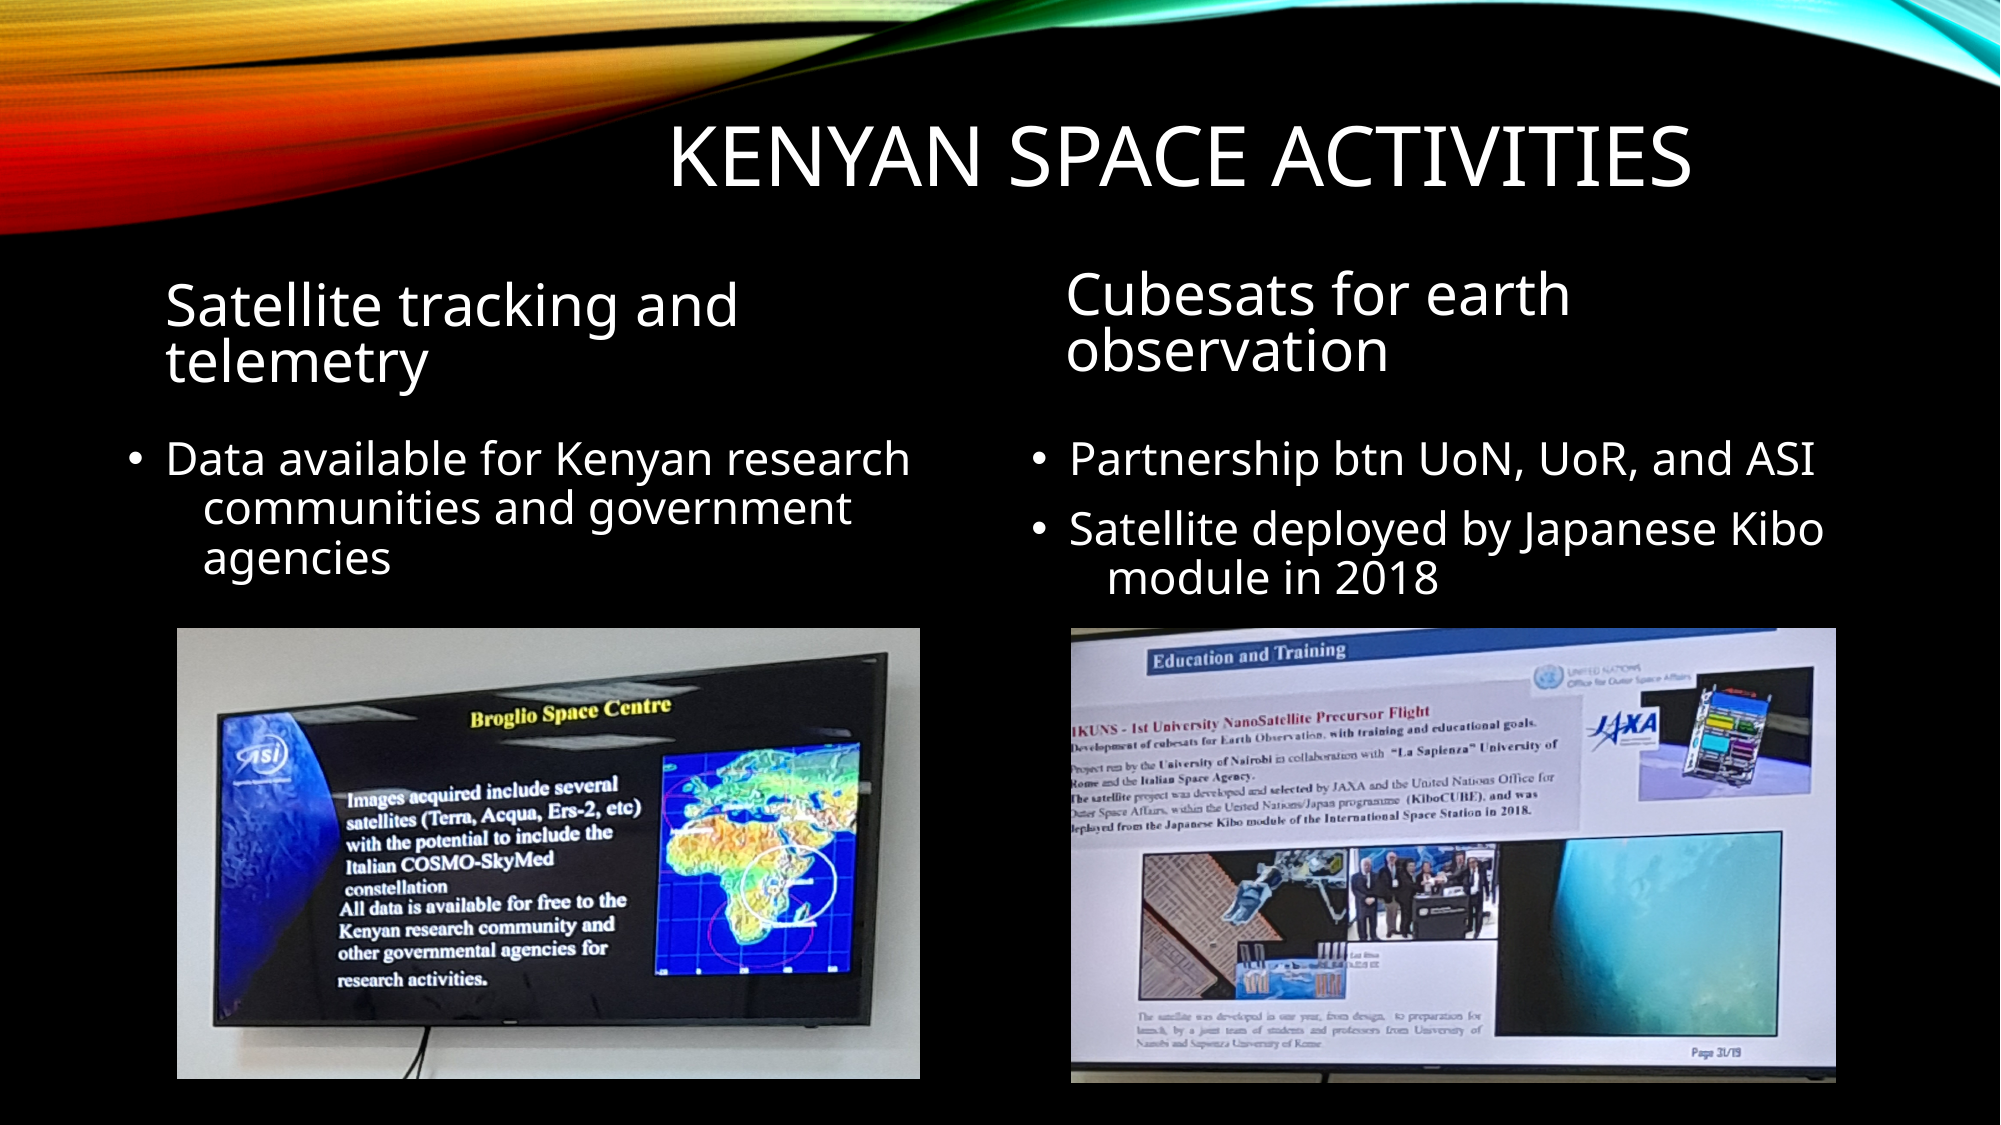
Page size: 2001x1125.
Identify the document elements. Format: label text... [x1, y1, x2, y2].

list Partnership btn UoN, UoR, and ASI Satellite deployed by Japanese Kibo module in 2018 [1016, 428, 1892, 935]
picture [1071, 628, 1836, 1083]
picture [177, 628, 920, 1080]
list Data available for Kenyan research communities and government agencies [112, 428, 984, 935]
title KENyan space activities [474, 53, 1888, 267]
list Satellite tracking and telemetry [150, 266, 984, 402]
list Cubesats for earth observation [1050, 254, 1888, 390]
